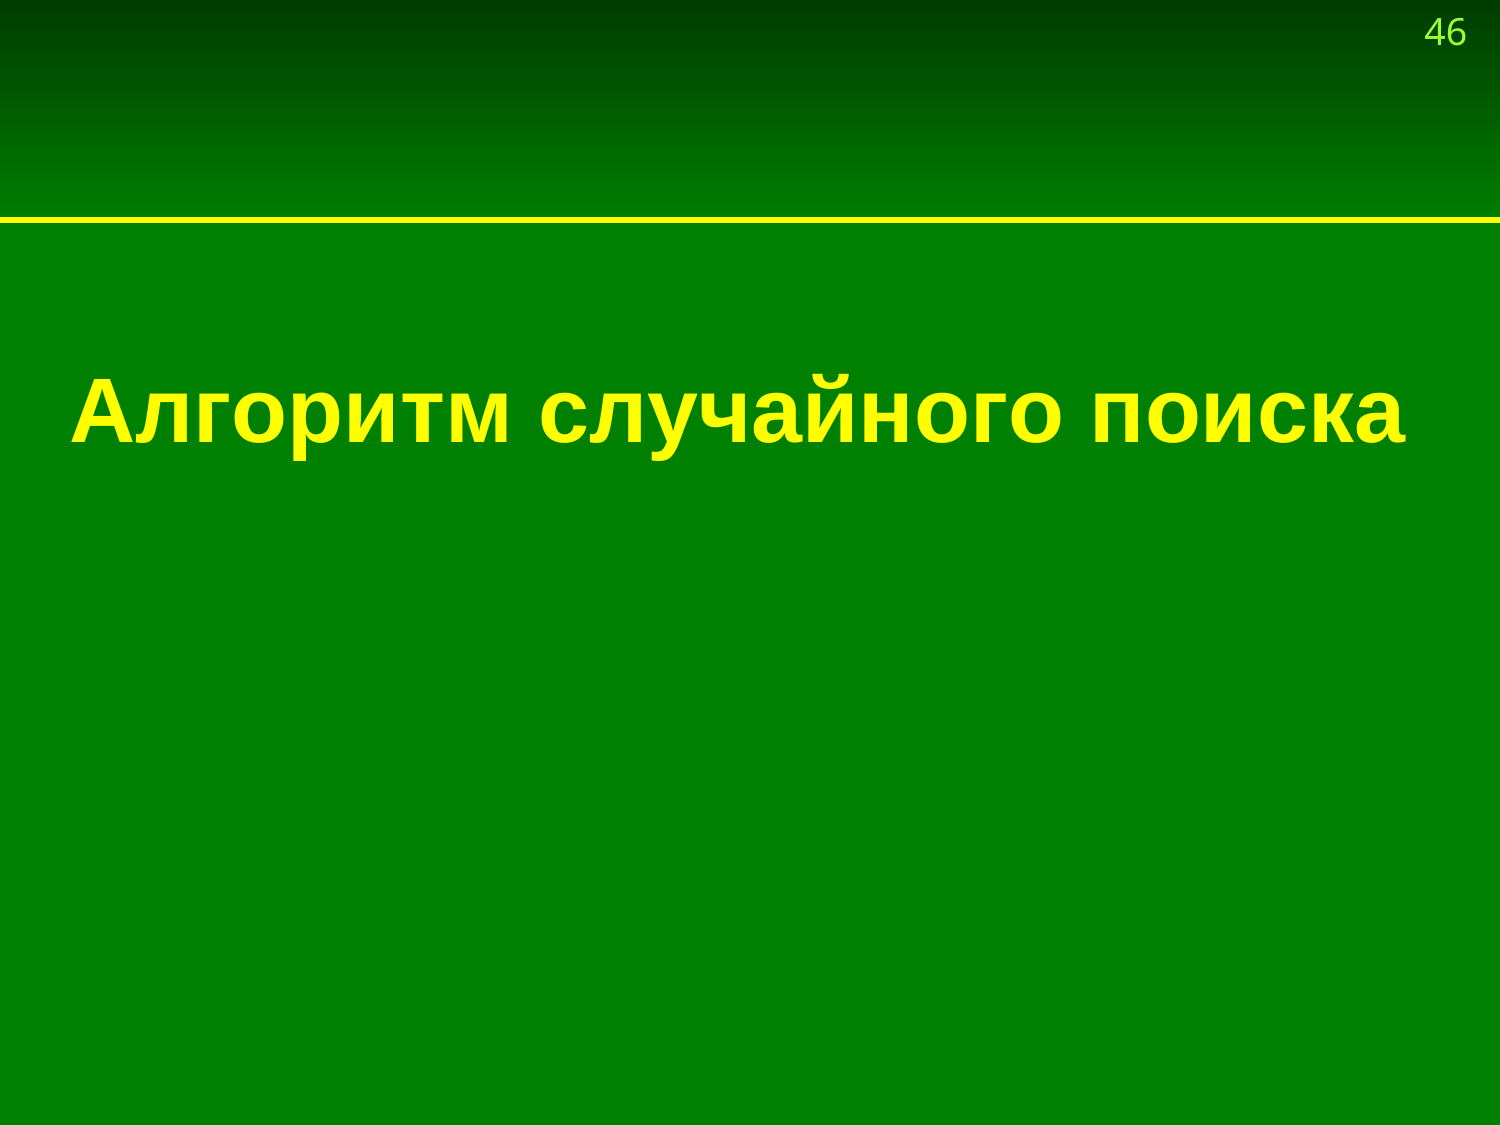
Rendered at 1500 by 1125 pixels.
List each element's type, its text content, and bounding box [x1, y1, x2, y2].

text_box Алгоритм случайного поиска [29, 342, 1447, 469]
